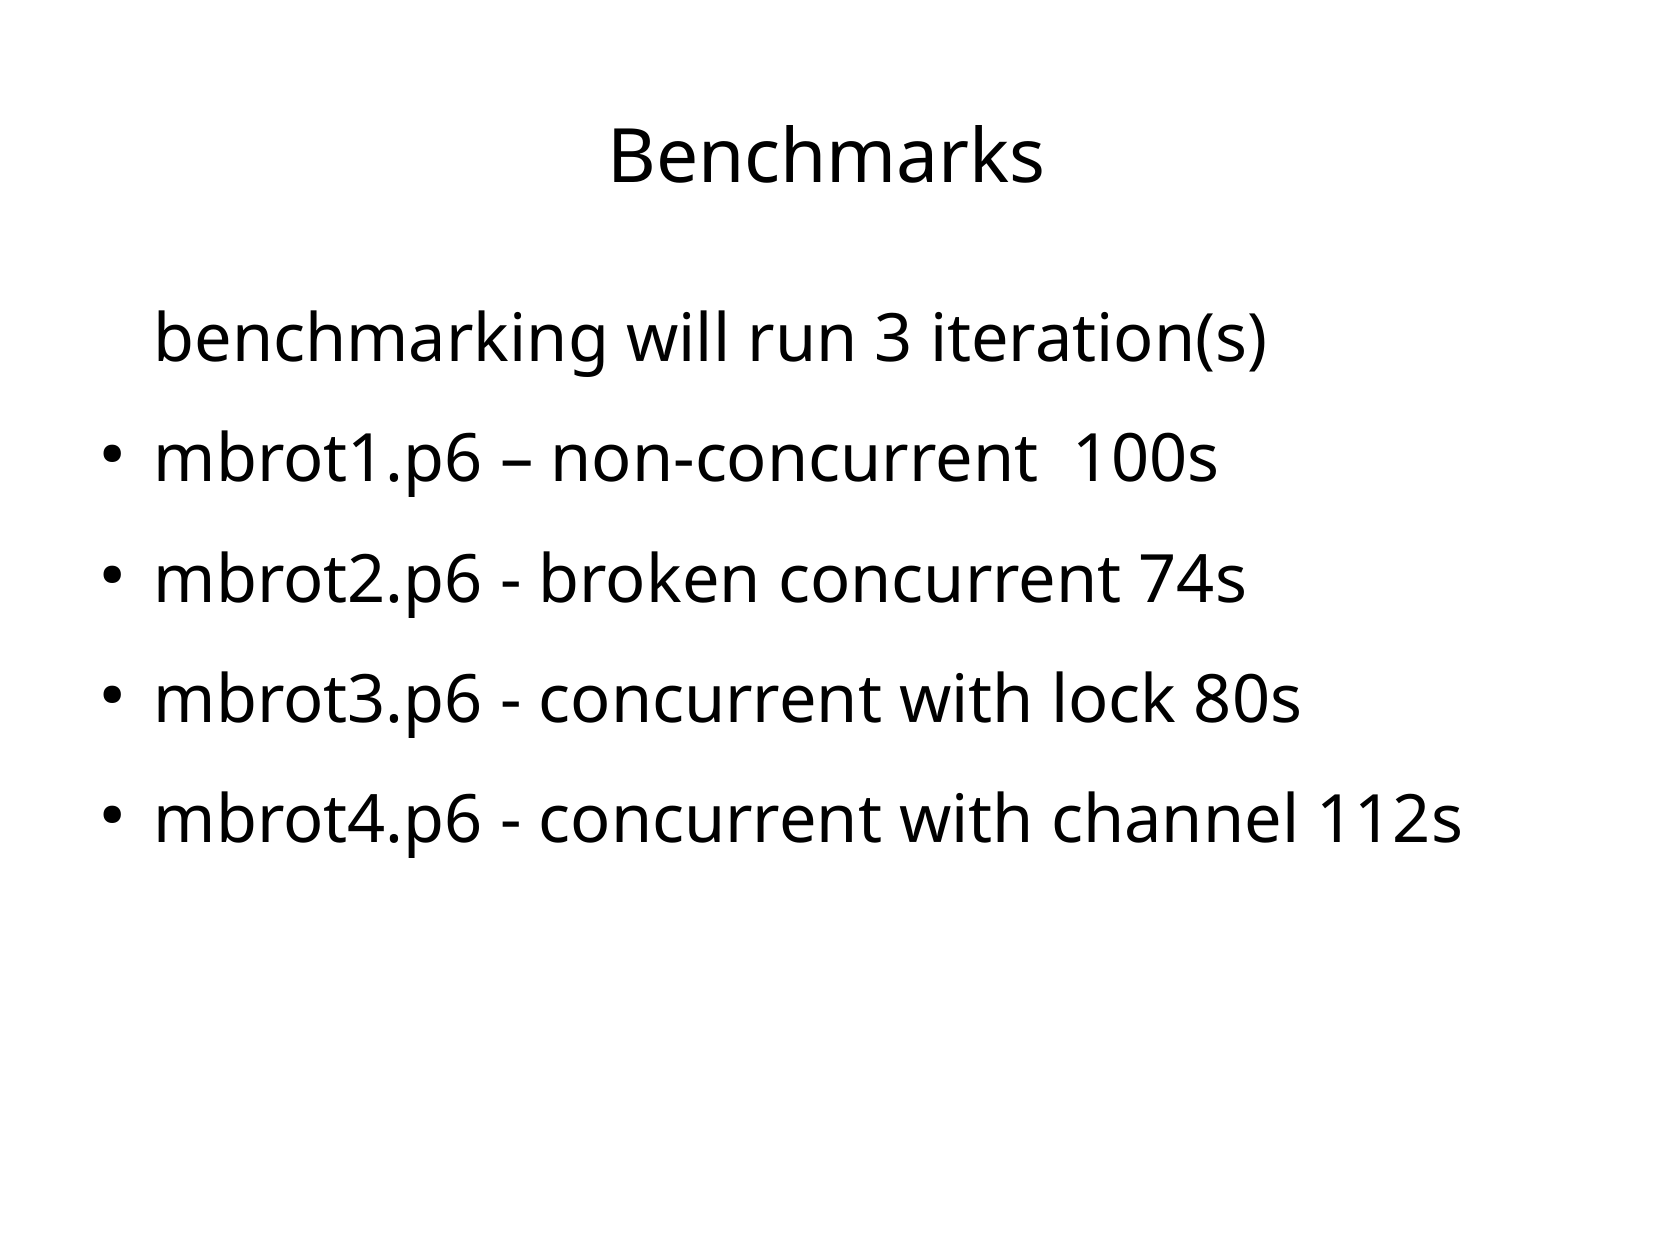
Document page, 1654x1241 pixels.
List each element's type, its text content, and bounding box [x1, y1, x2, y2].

list benchmarking will run 3 iteration(s) mbrot1.p6 – non-concurrent 100s mbrot2.p6 - broken concurrent 74s mbrot3.p6 - concurrent with lock 80s mbrot4.p6 - concurrent with channel 112s [82, 290, 1571, 1010]
title Benchmarks [82, 49, 1571, 257]
